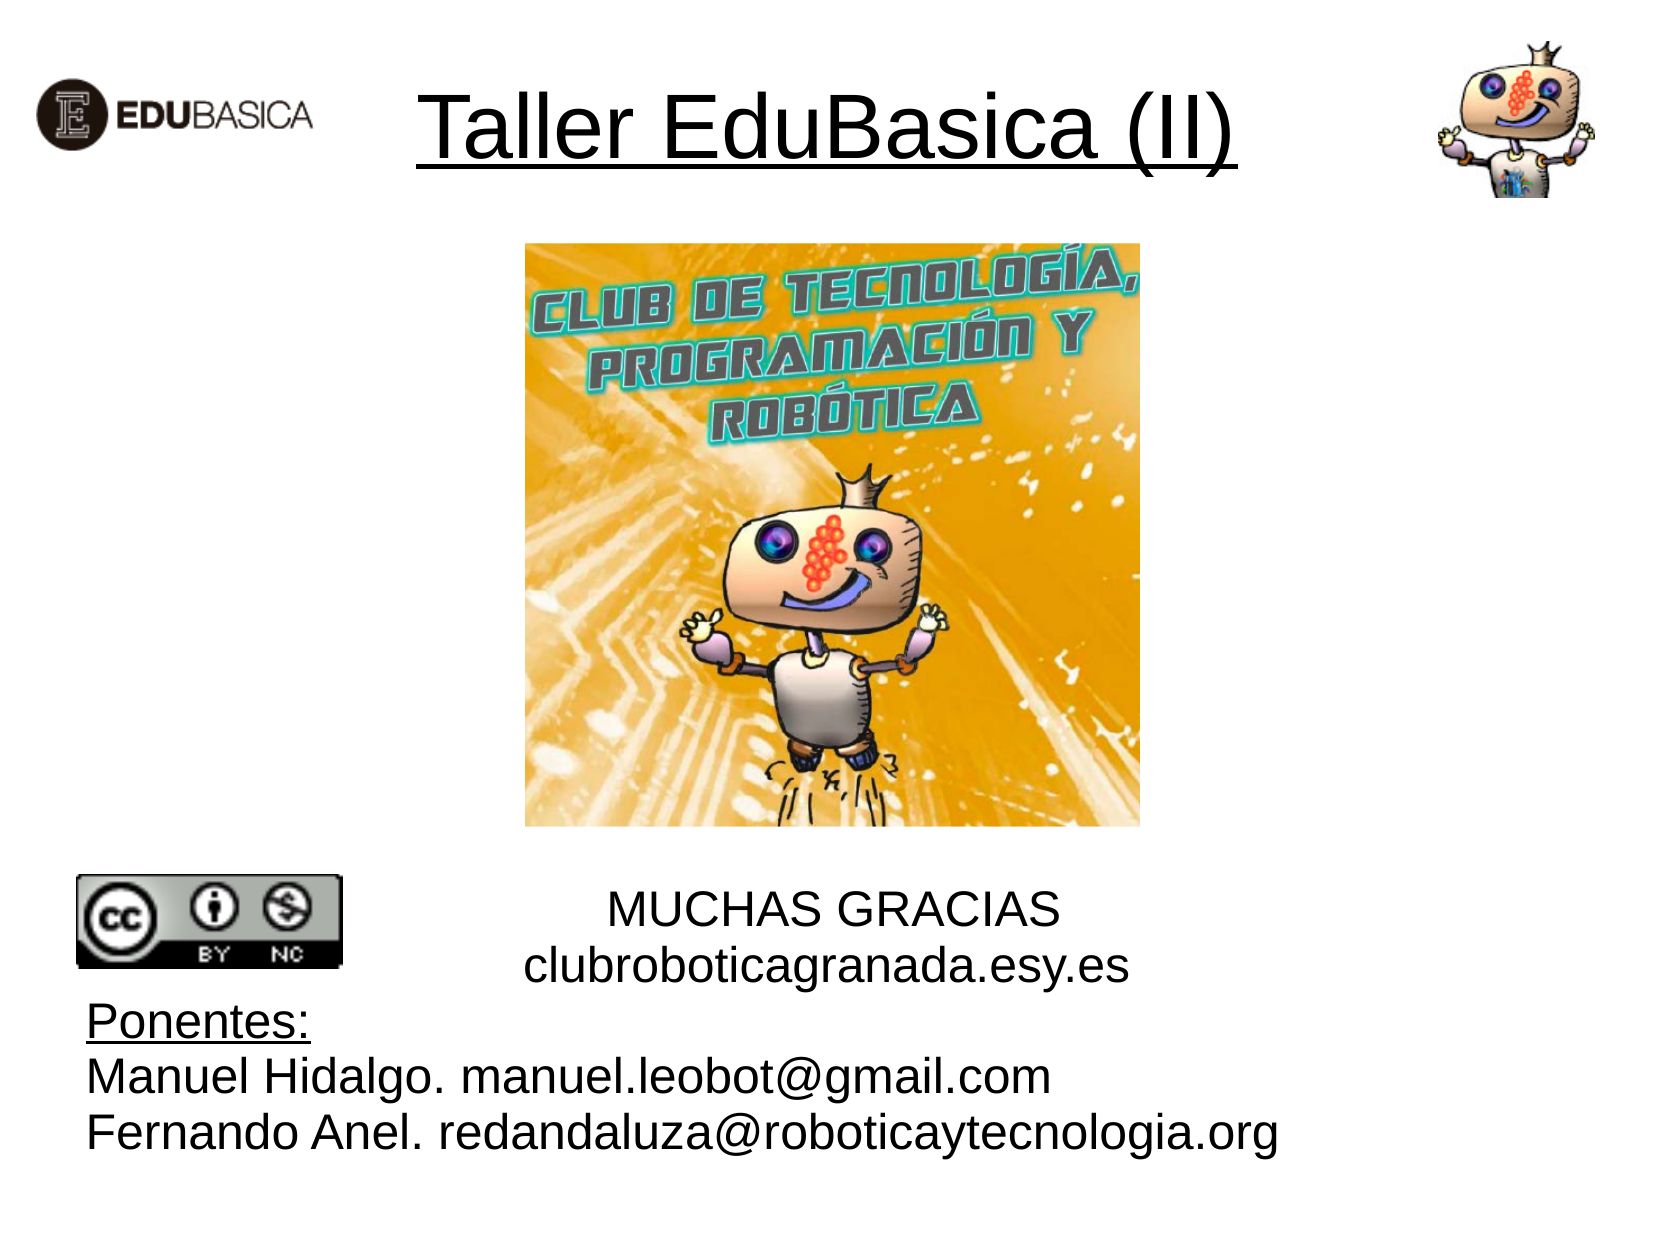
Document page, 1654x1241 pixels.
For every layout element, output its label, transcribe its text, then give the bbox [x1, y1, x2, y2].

picture [76, 874, 343, 969]
title Taller EduBasica (II) [82, 23, 1571, 231]
picture [1438, 41, 1595, 198]
text_box MUCHAS GRACIAS clubroboticagranada.esy.es Ponentes: Manuel Hidalgo. manuel.leobot@gmail.com Fernando Anel. redandaluza@roboticaytecnologia.org [70, 874, 1583, 1168]
picture [525, 243, 1140, 827]
picture [35, 77, 316, 154]
